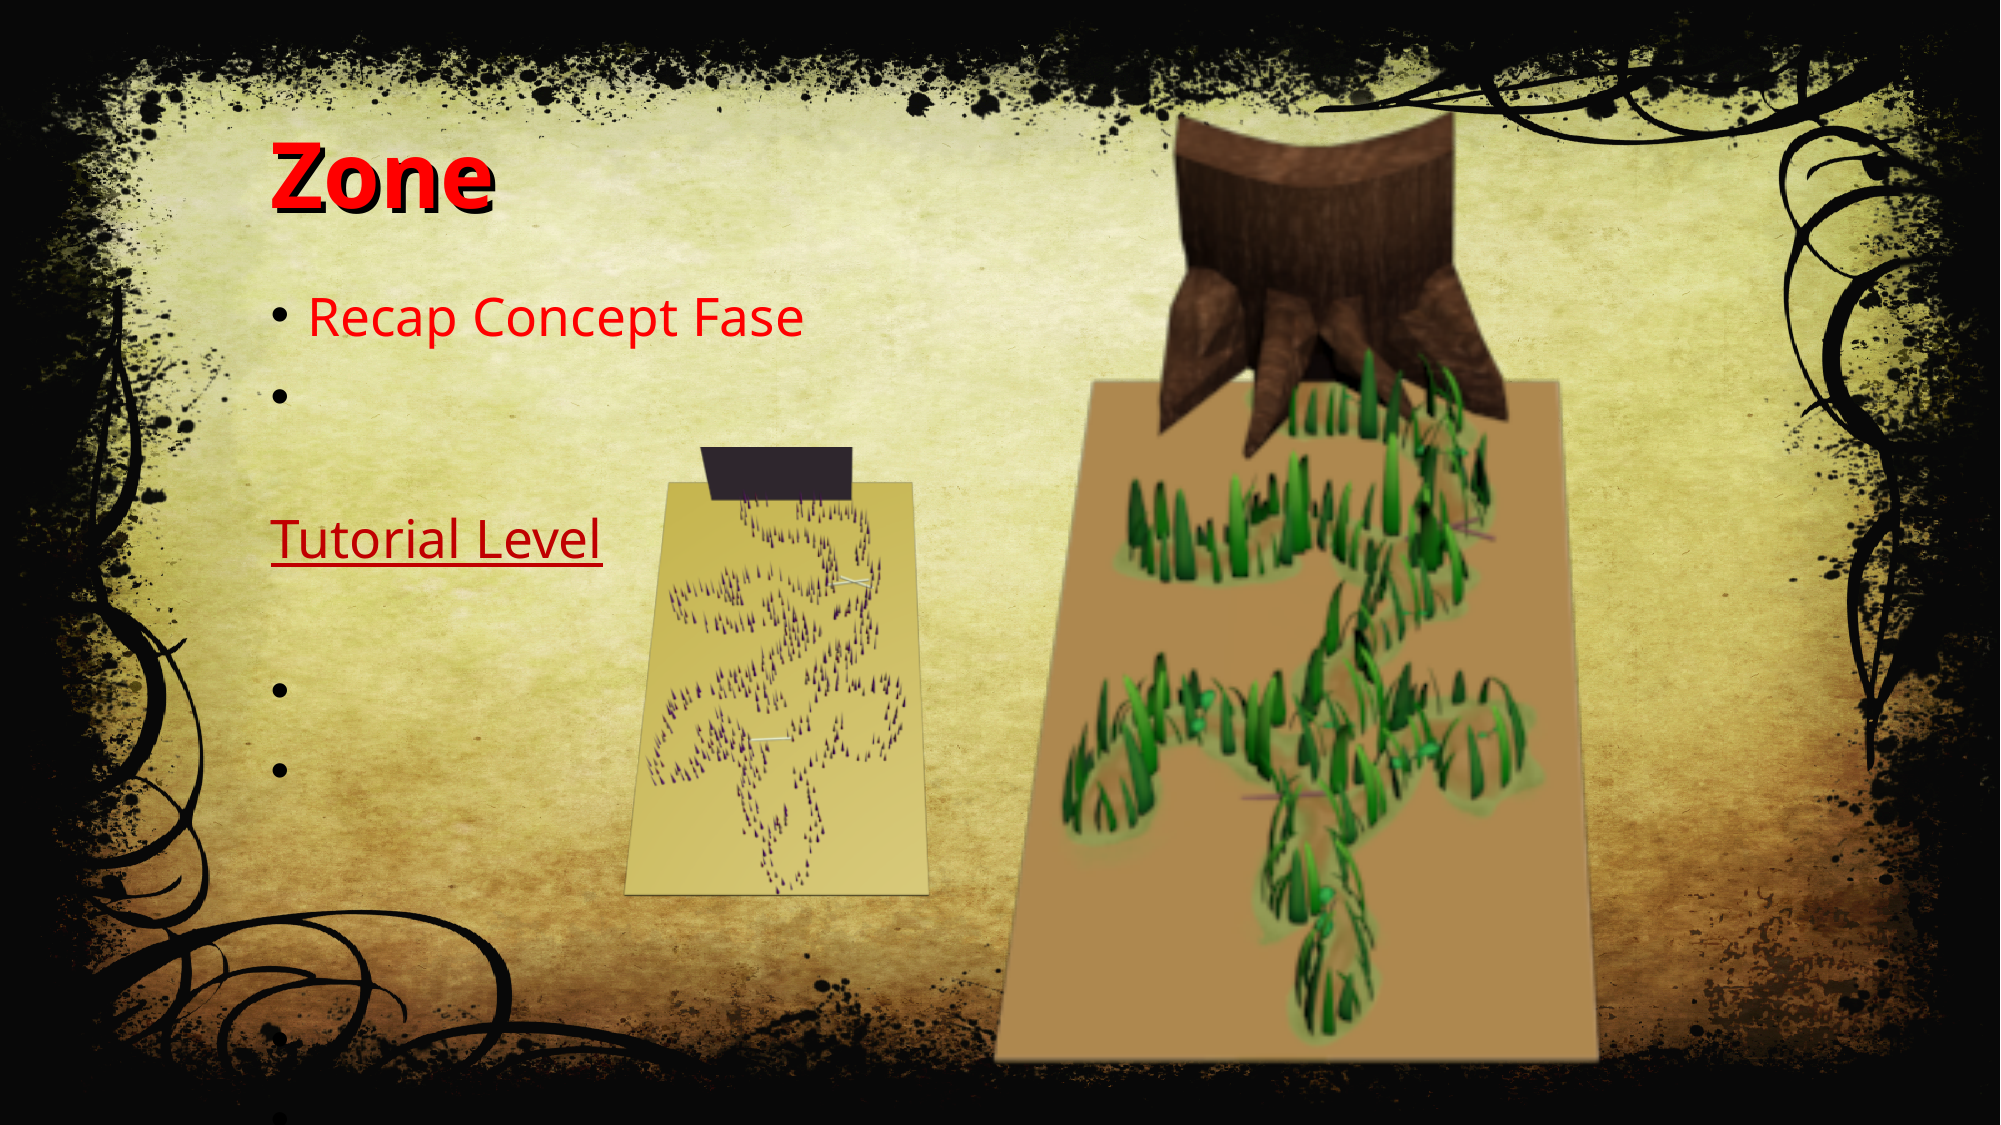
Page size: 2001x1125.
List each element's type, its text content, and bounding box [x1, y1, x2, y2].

title Zone [255, 70, 420, 288]
picture [420, 0, 2000, 1125]
list Recap Concept Fase Tutorial Level [255, 288, 420, 1002]
